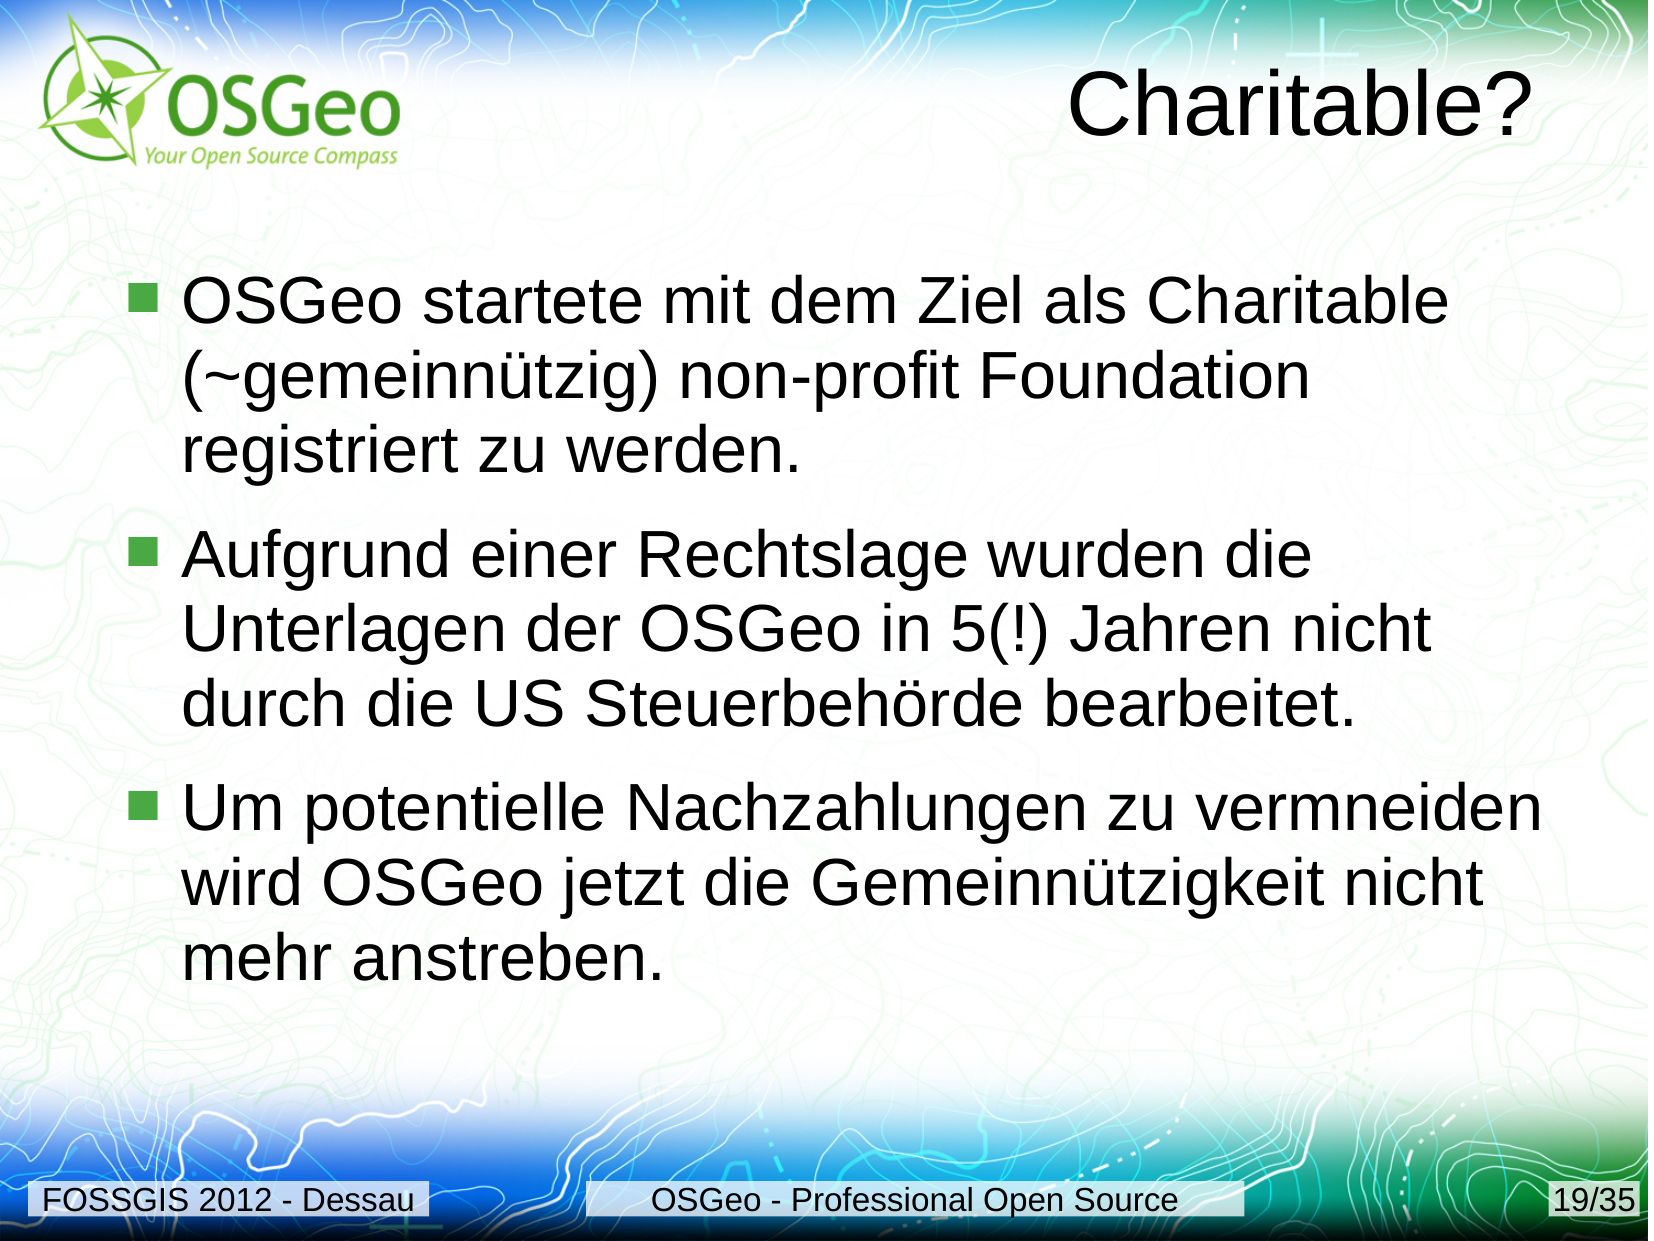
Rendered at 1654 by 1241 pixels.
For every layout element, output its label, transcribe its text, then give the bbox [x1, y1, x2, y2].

list OSGeo startete mit dem Ziel als Charitable (~gemeinnützig) non-profit Foundation registriert zu werden. Aufgrund einer Rechtslage wurden die Unterlagen der OSGeo in 5(!) Jahren nicht durch die US Steuerbehörde bearbeitet. Um potentielle Nachzahlungen zu vermneiden wird OSGeo jetzt die Gemeinnützigkeit nicht mehr anstreben. [110, 262, 1595, 1055]
title Charitable? [430, 29, 1536, 178]
picture [0, 0, 1648, 1241]
